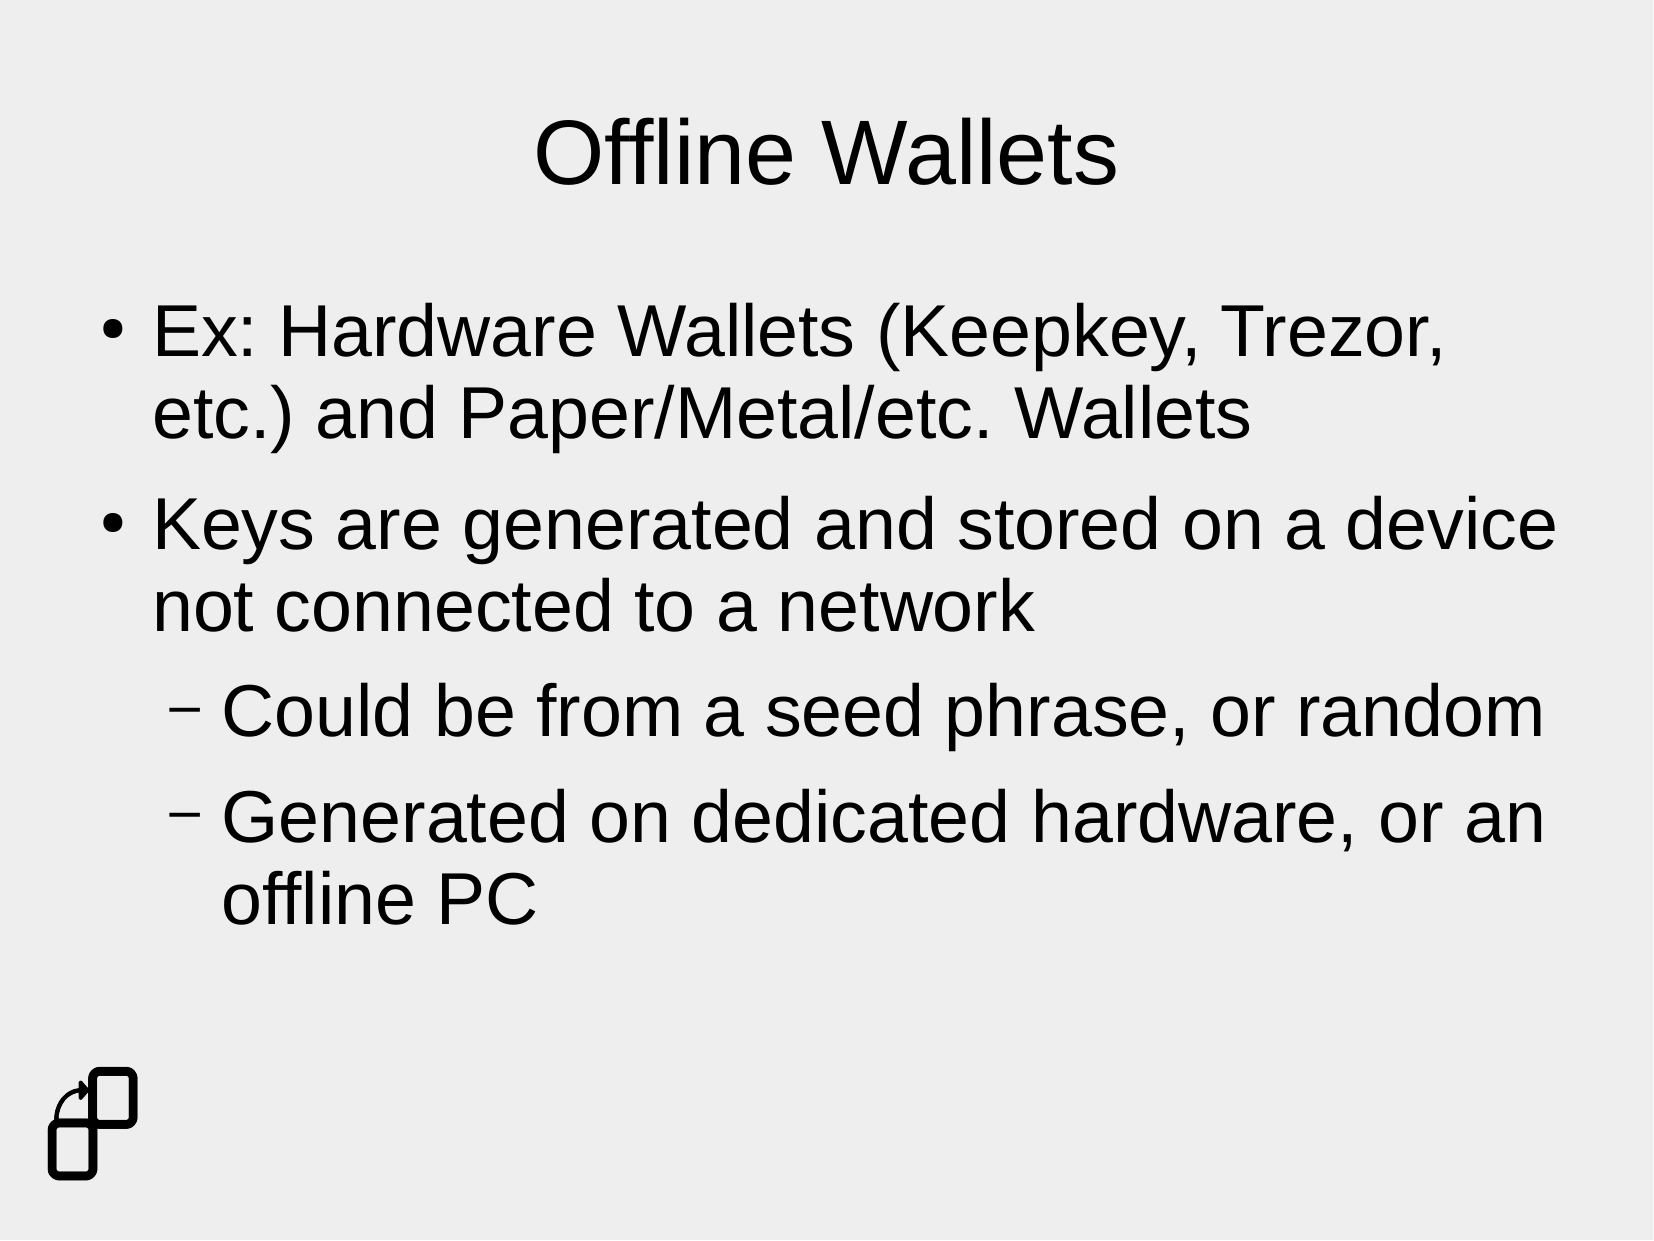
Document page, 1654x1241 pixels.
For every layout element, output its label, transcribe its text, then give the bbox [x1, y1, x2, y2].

list Ex: Hardware Wallets (Keepkey, Trezor, etc.) and Paper/Metal/etc. Wallets Keys are generated and stored on a device not connected to a network Could be from a seed phrase, or random Generated on dedicated hardware, or an offline PC [82, 290, 1571, 1010]
picture [30, 1062, 153, 1186]
title Offline Wallets [82, 49, 1571, 257]
